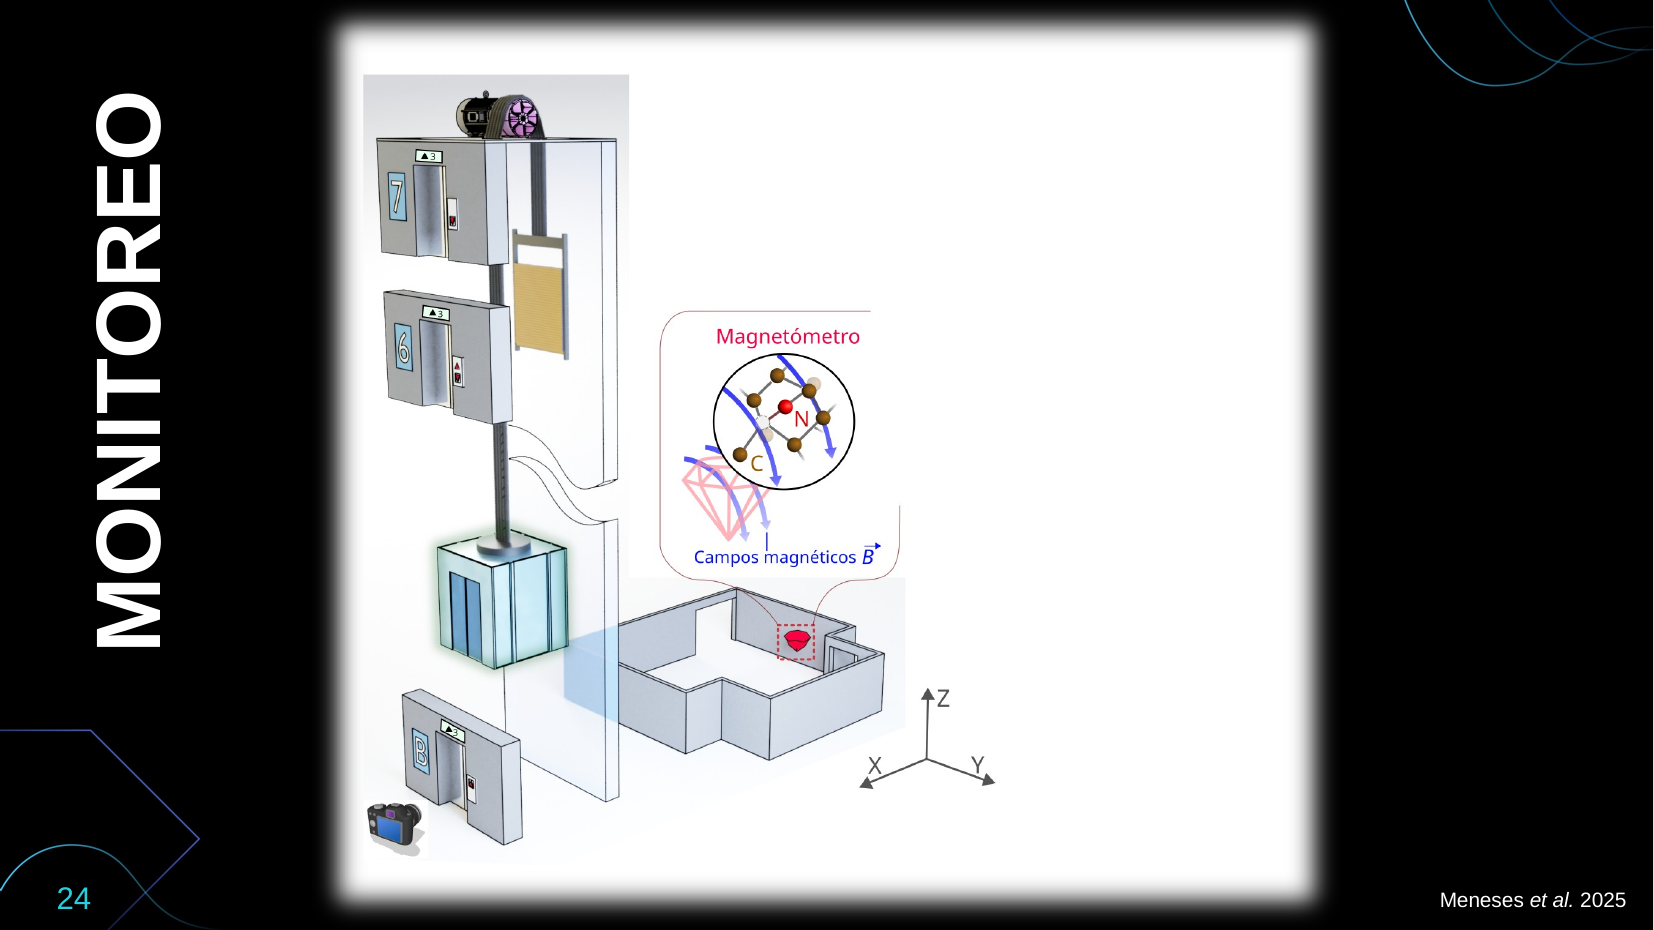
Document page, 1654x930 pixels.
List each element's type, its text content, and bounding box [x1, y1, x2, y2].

text_box MONITOREO [70, 75, 188, 669]
picture [0, 0, 1654, 930]
text_box <number> [42, 873, 215, 930]
text_box Meneses et al. 2025 [1425, 881, 1642, 920]
